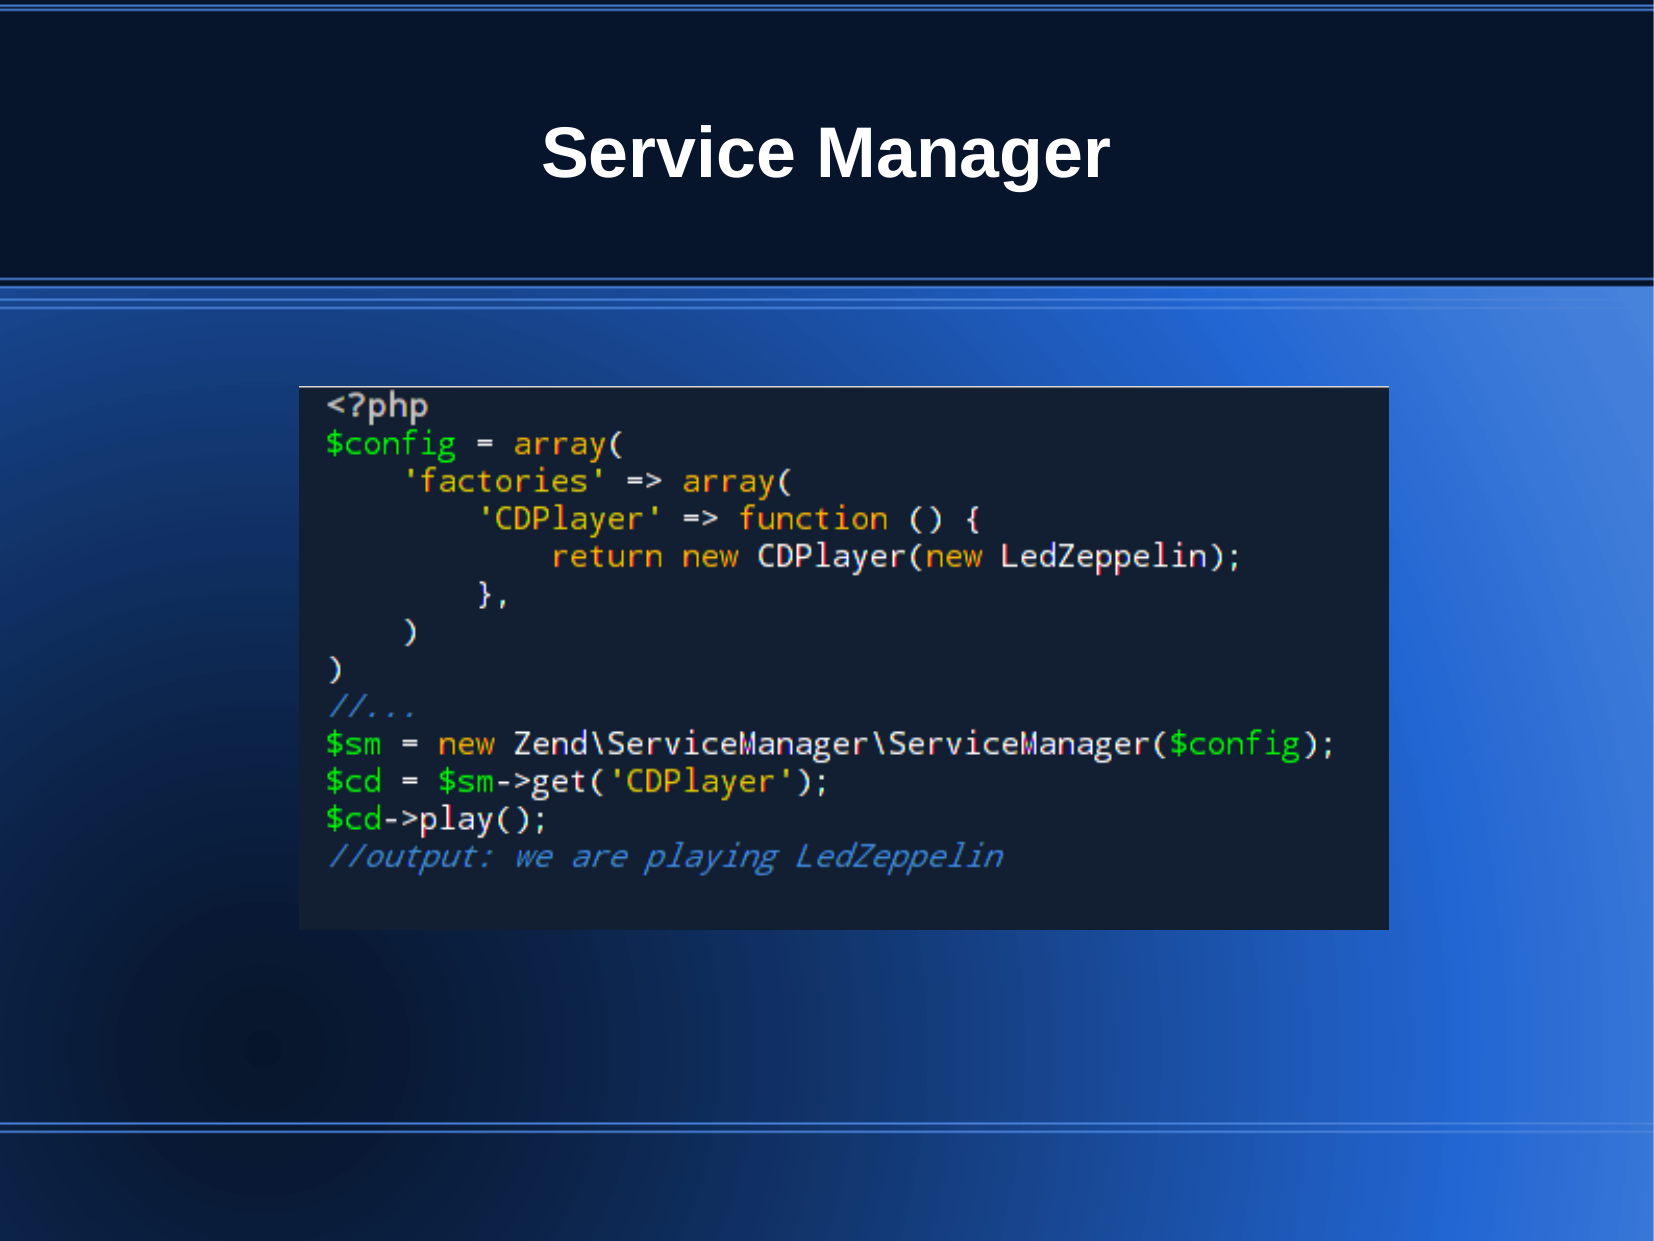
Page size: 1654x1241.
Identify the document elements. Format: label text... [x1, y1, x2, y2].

title Service Manager [82, 49, 1571, 257]
picture [0, 0, 1654, 1241]
